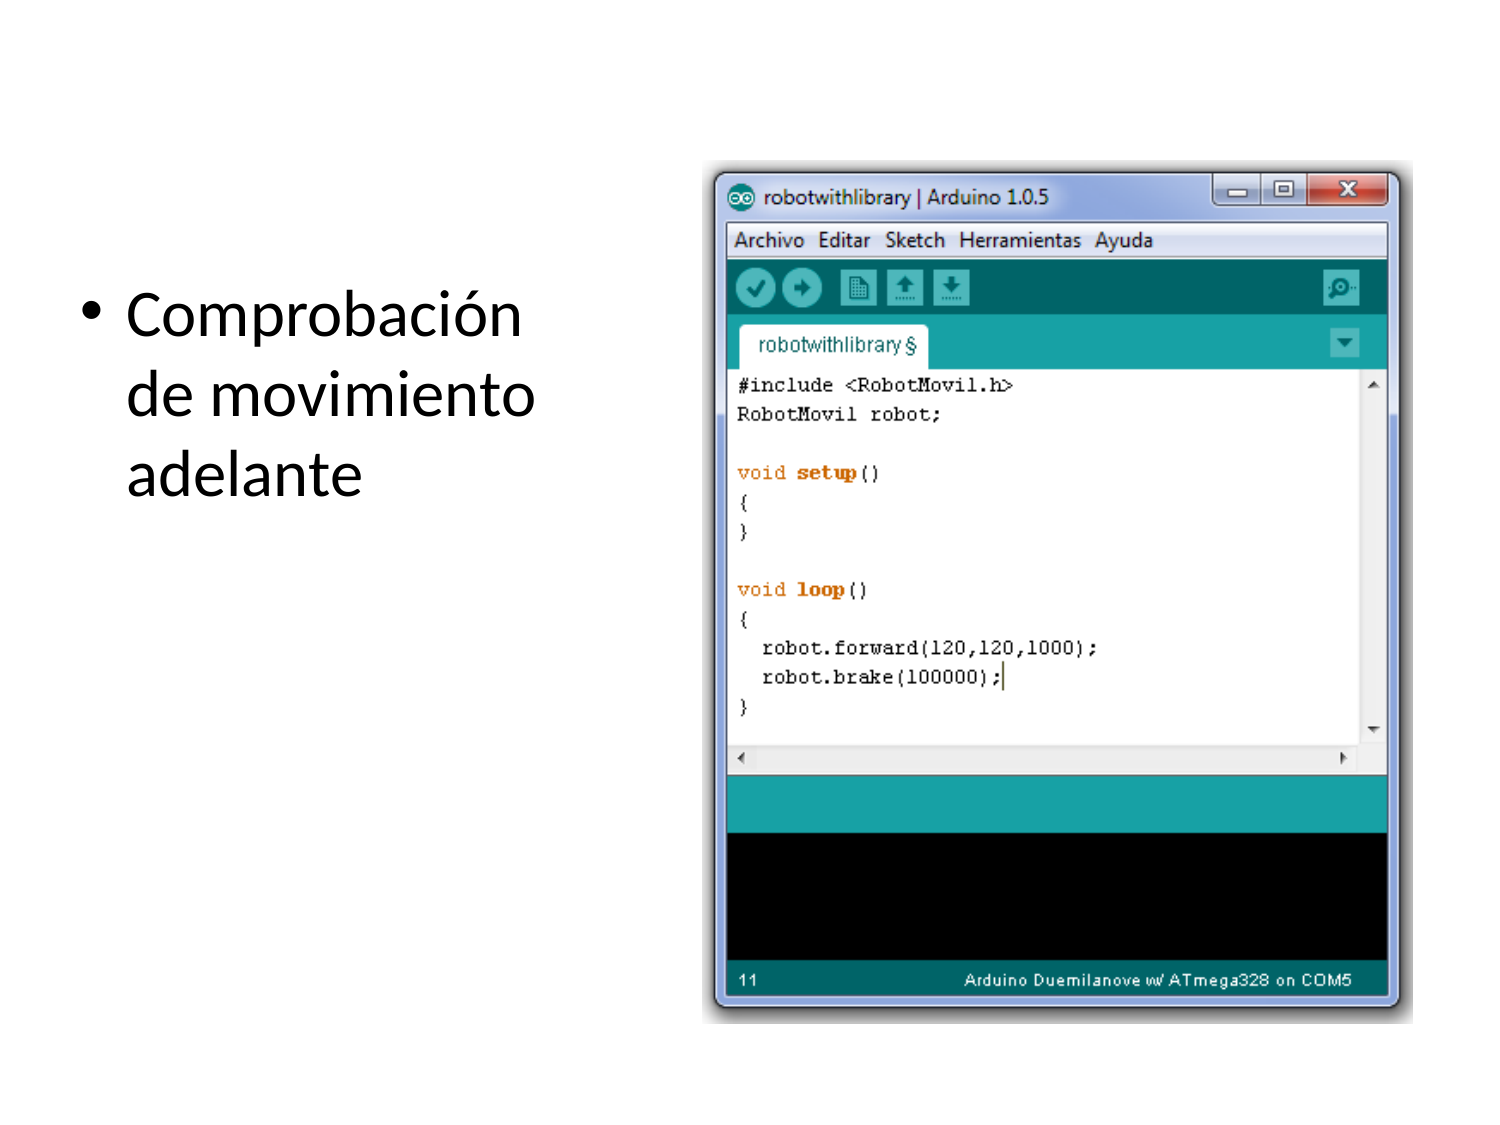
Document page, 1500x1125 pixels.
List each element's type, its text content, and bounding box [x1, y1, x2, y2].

text_box Comprobación de movimiento adelante [64, 262, 597, 562]
picture [702, 160, 1413, 1024]
